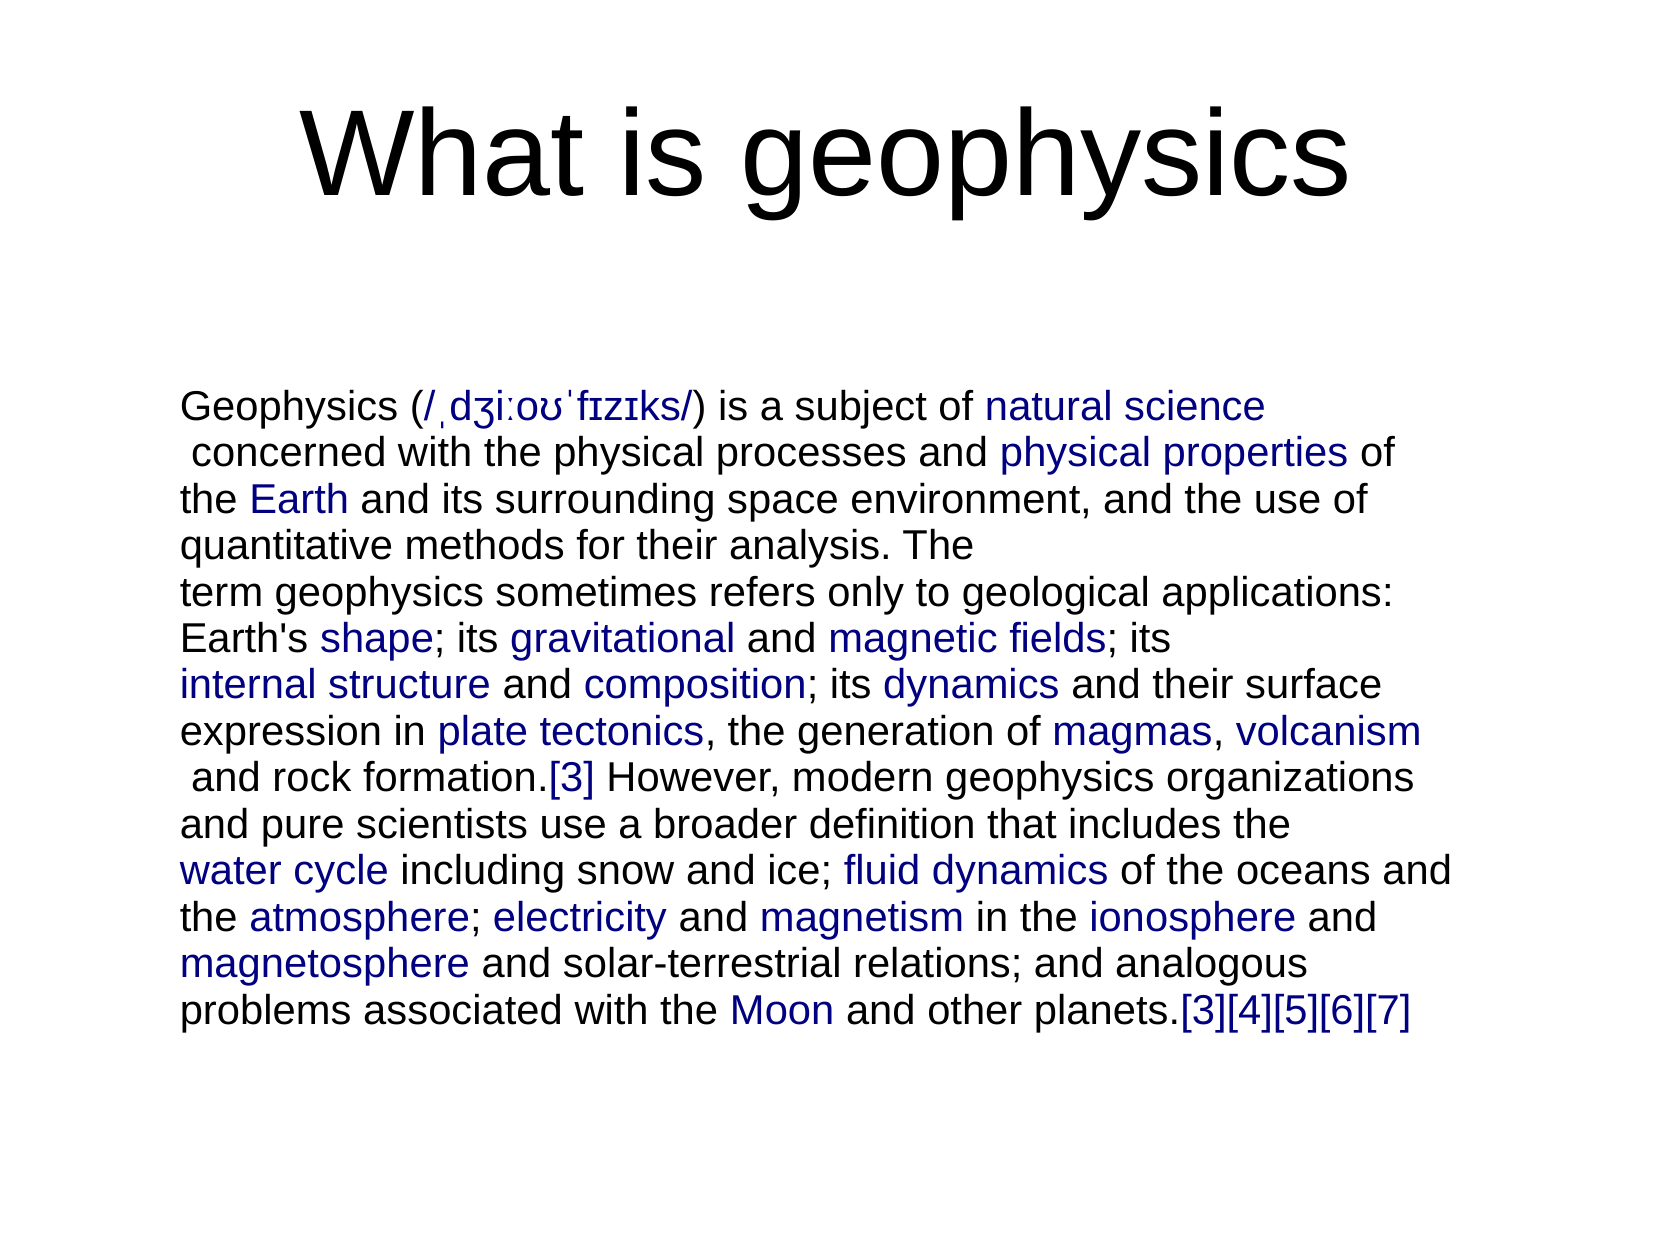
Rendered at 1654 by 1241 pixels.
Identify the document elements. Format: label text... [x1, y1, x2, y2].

title What is geophysics [82, 49, 1571, 257]
text_box Geophysics (/ˌdʒiːoʊˈfɪzɪks/) is a subject of natural science concerned with the physical processes and physical properties of the Earth and its surrounding space environment, and the use of quantitative methods for their analysis. The term geophysics sometimes refers only to geological applications: Earth's shape; its gravitational and magnetic fields; its internal structure and composition; its dynamics and their surface expression in plate tectonics, the generation of magmas, volcanism and rock formation.[3] However, modern geophysics organizations and pure scientists use a broader definition that includes the water cycle including snow and ice; fluid dynamics of the oceans and the atmosphere; electricity and magnetism in the ionosphere and magnetosphere and solar-terrestrial relations; and analogous problems associated with the Moon and other planets.[3][4][5][6][7] [165, 375, 1471, 1041]
